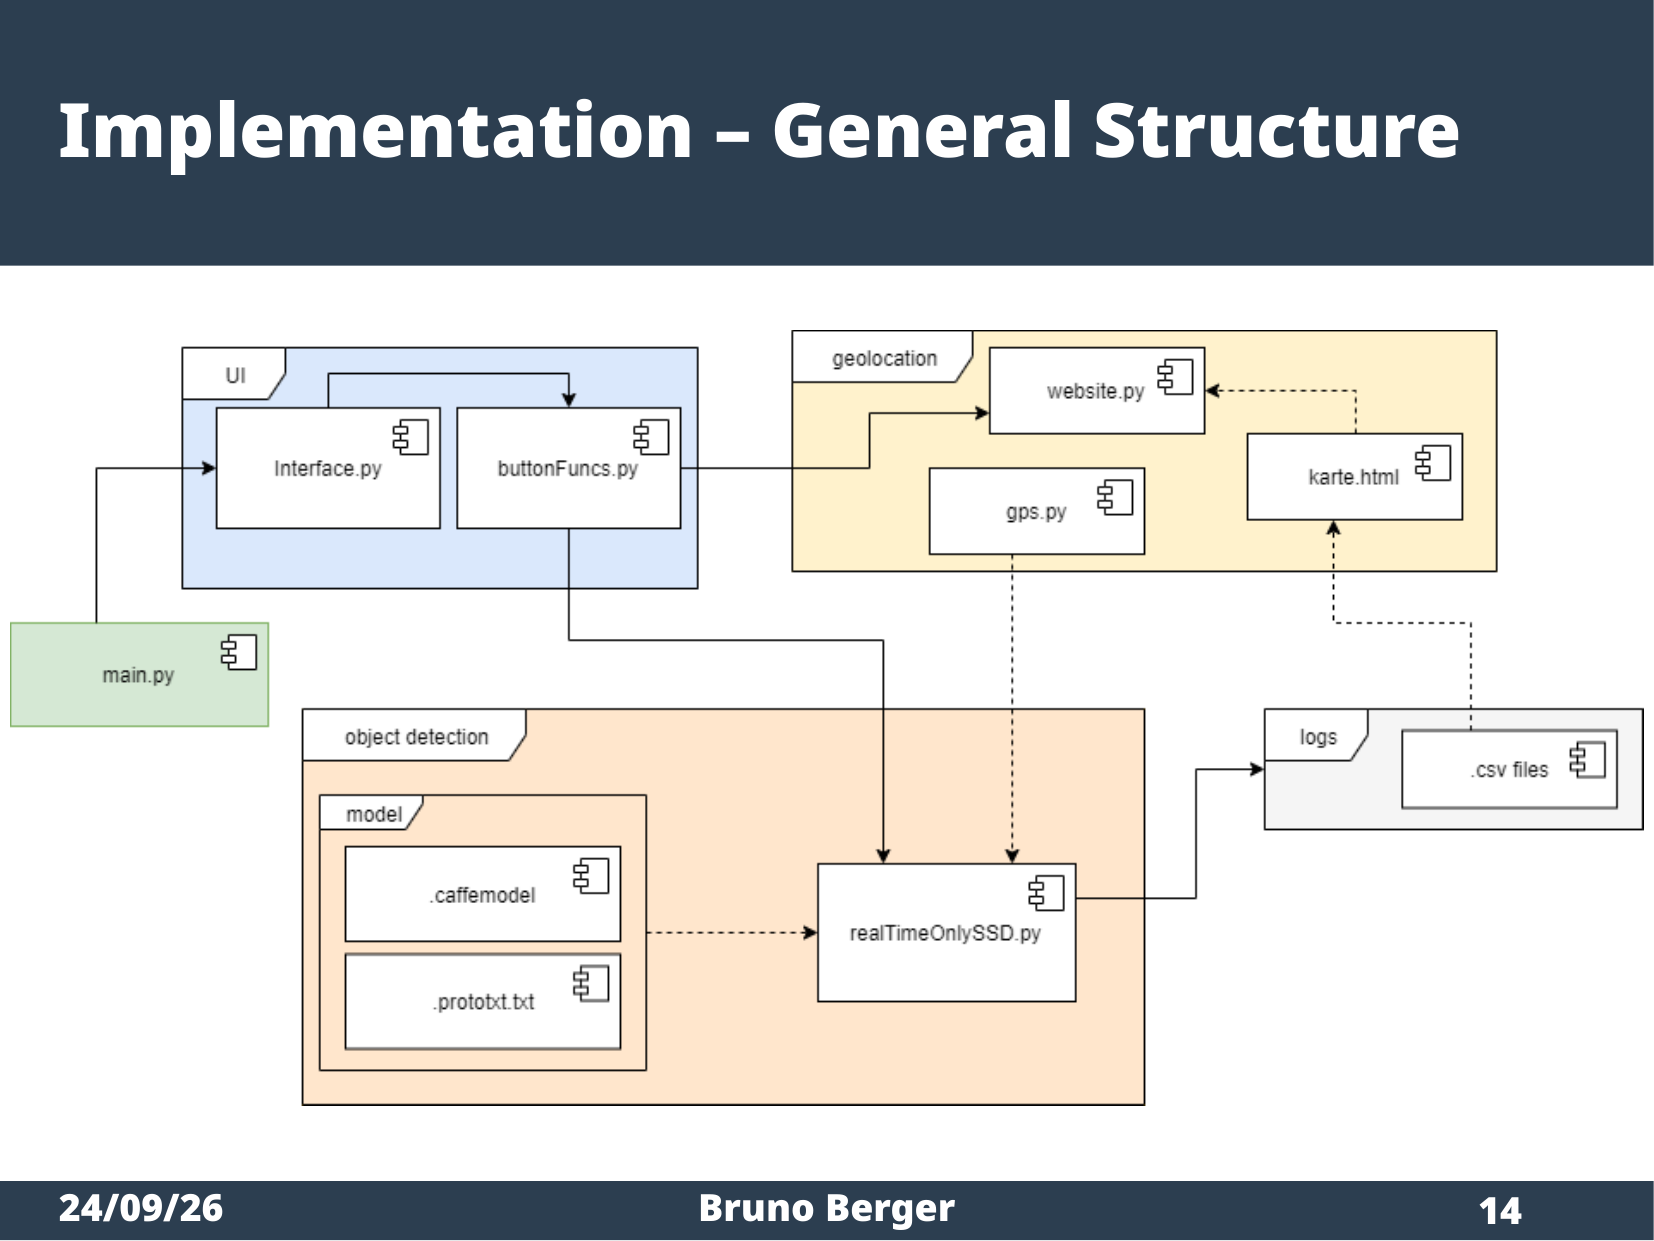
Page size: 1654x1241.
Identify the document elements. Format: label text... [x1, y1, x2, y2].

picture [10, 330, 1644, 1106]
title Implementation – General Structure [59, 49, 1595, 207]
